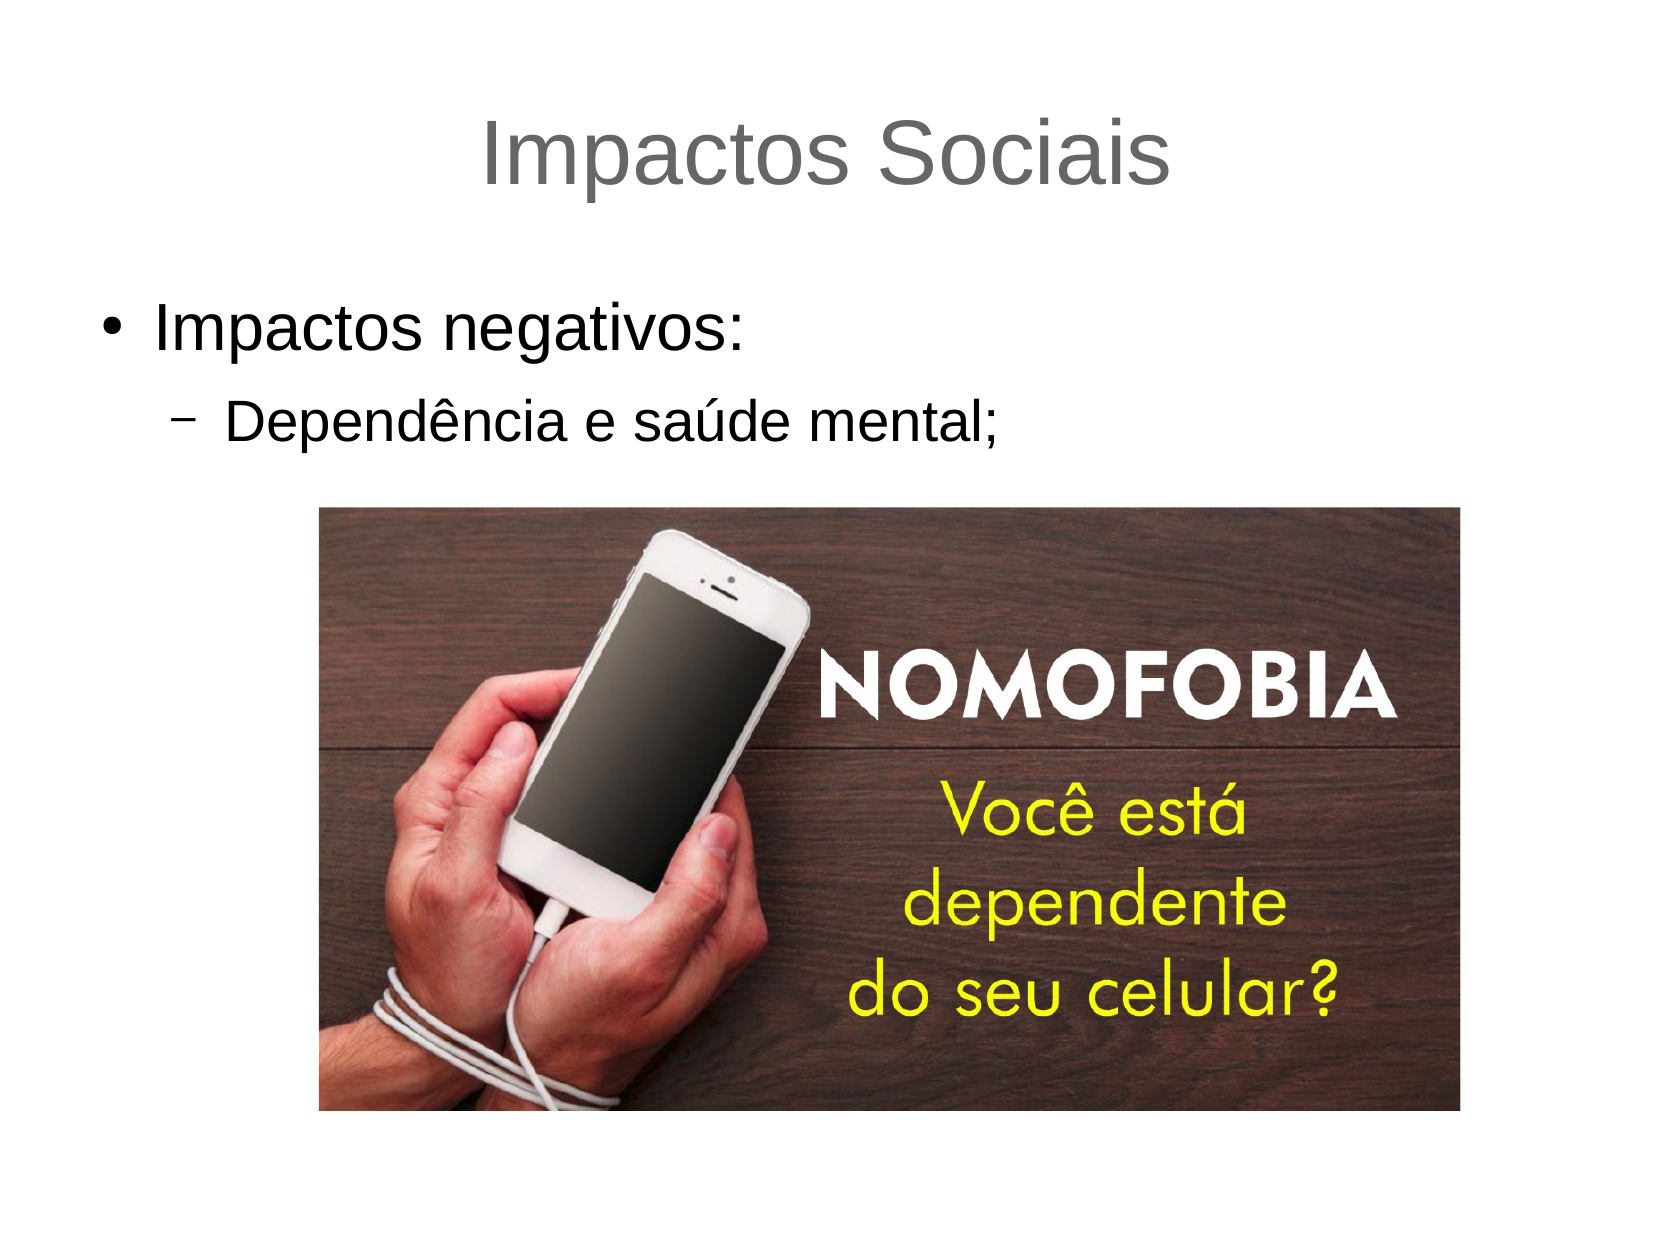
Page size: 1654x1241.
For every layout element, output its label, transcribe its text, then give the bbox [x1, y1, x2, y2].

title Impactos Sociais [82, 49, 1571, 257]
list Impactos negativos: Dependência e saúde mental; [82, 290, 1571, 1158]
picture [318, 507, 1461, 1111]
